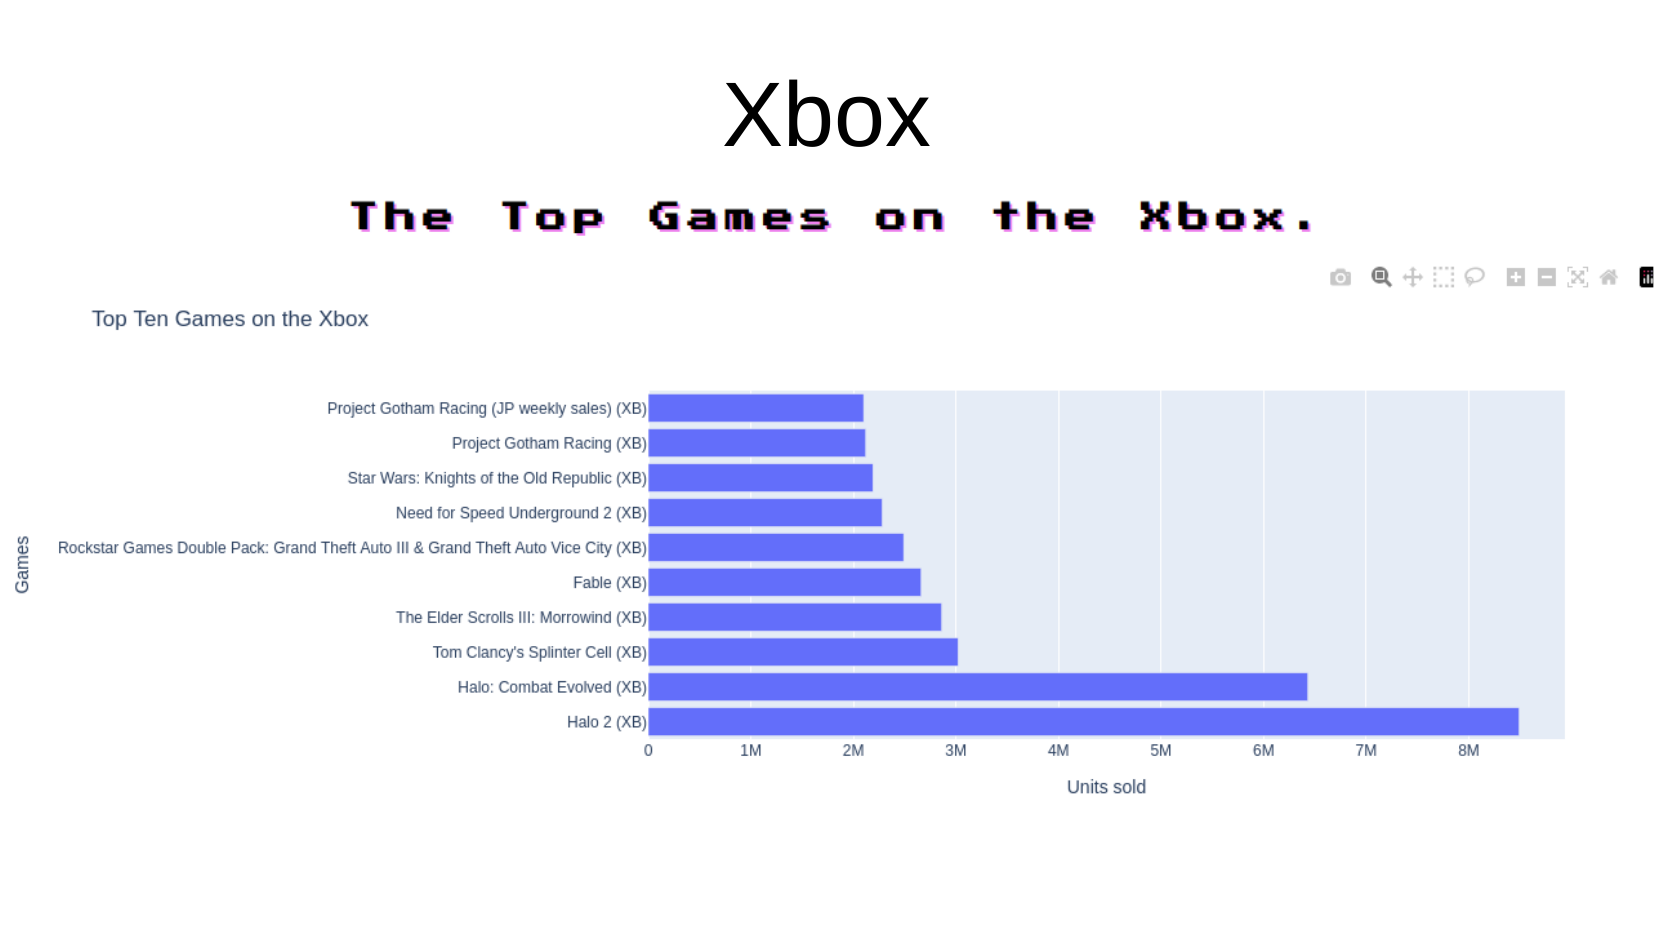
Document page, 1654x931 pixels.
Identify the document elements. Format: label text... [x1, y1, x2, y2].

title Xbox [82, 37, 1571, 192]
picture [0, 192, 1654, 827]
